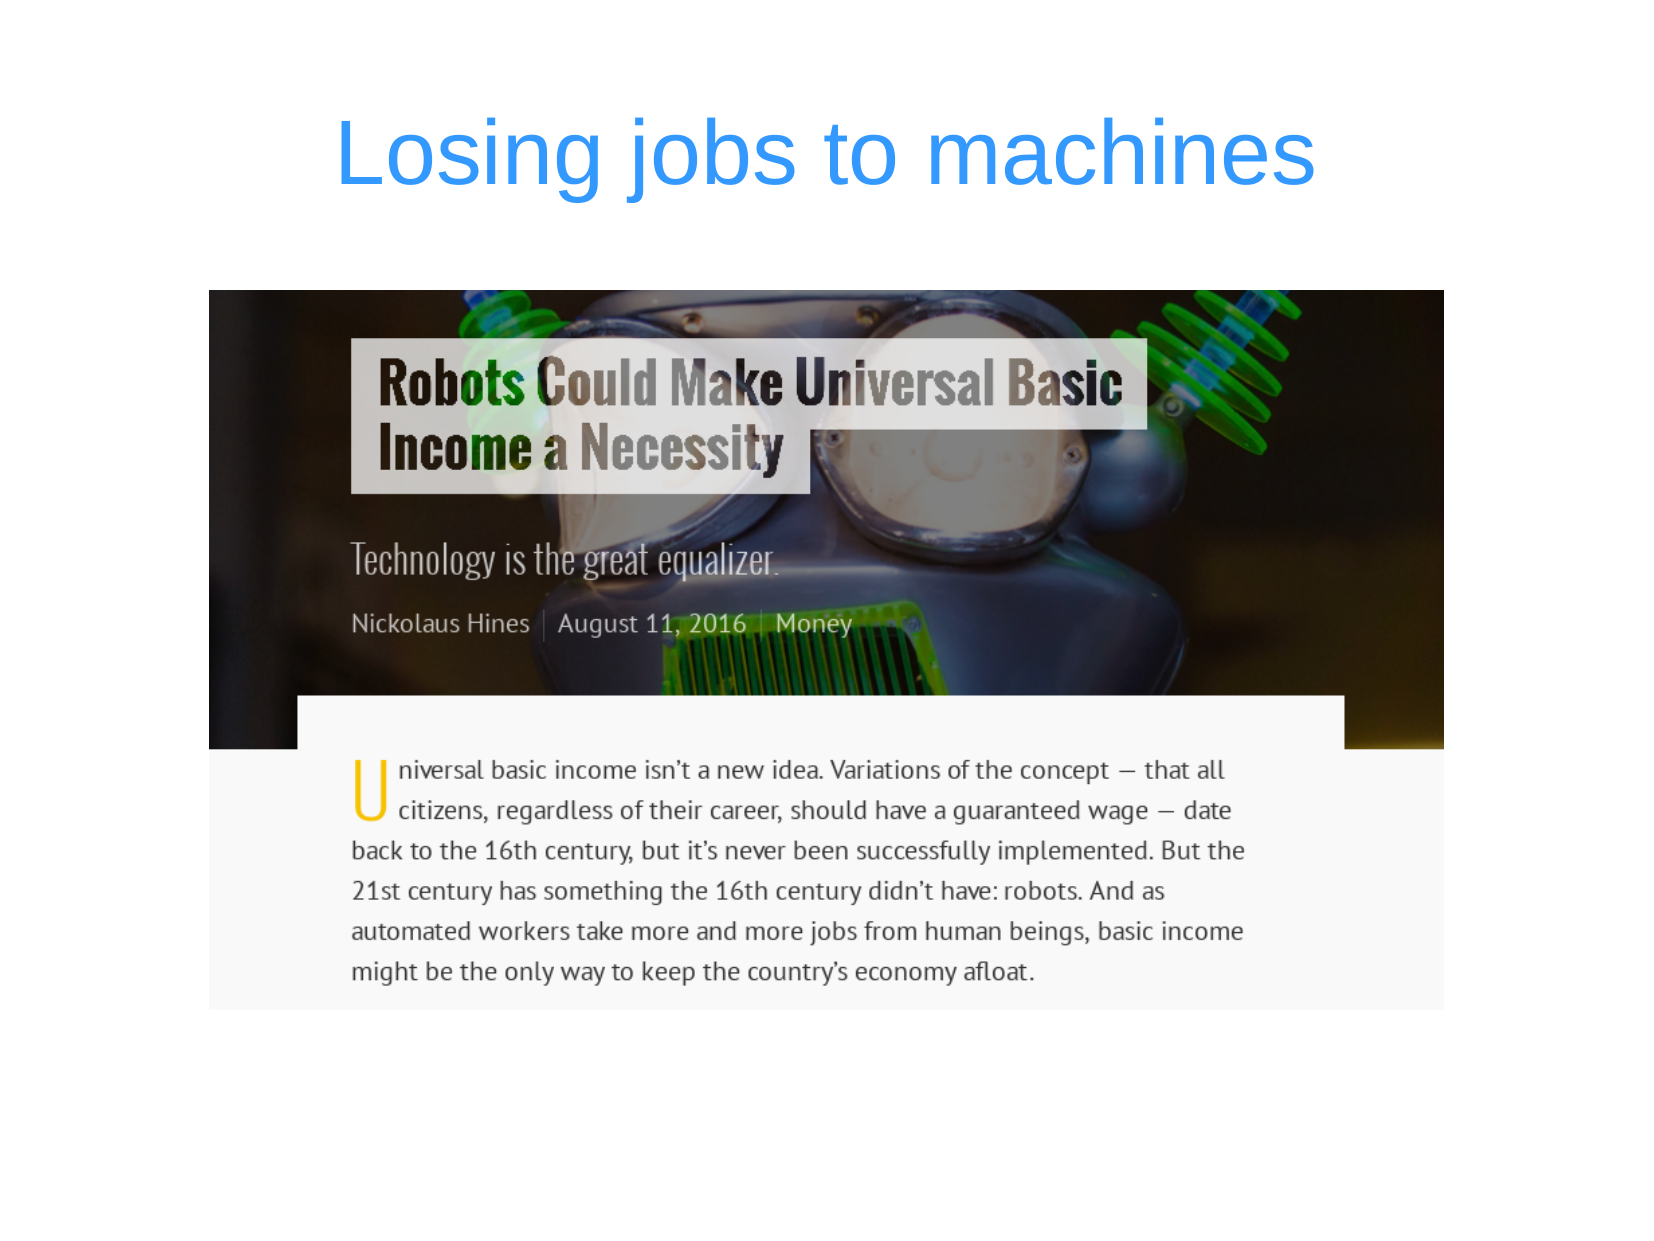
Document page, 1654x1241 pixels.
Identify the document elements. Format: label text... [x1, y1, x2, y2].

title Losing jobs to machines [82, 49, 1571, 257]
picture [209, 290, 1444, 1010]
